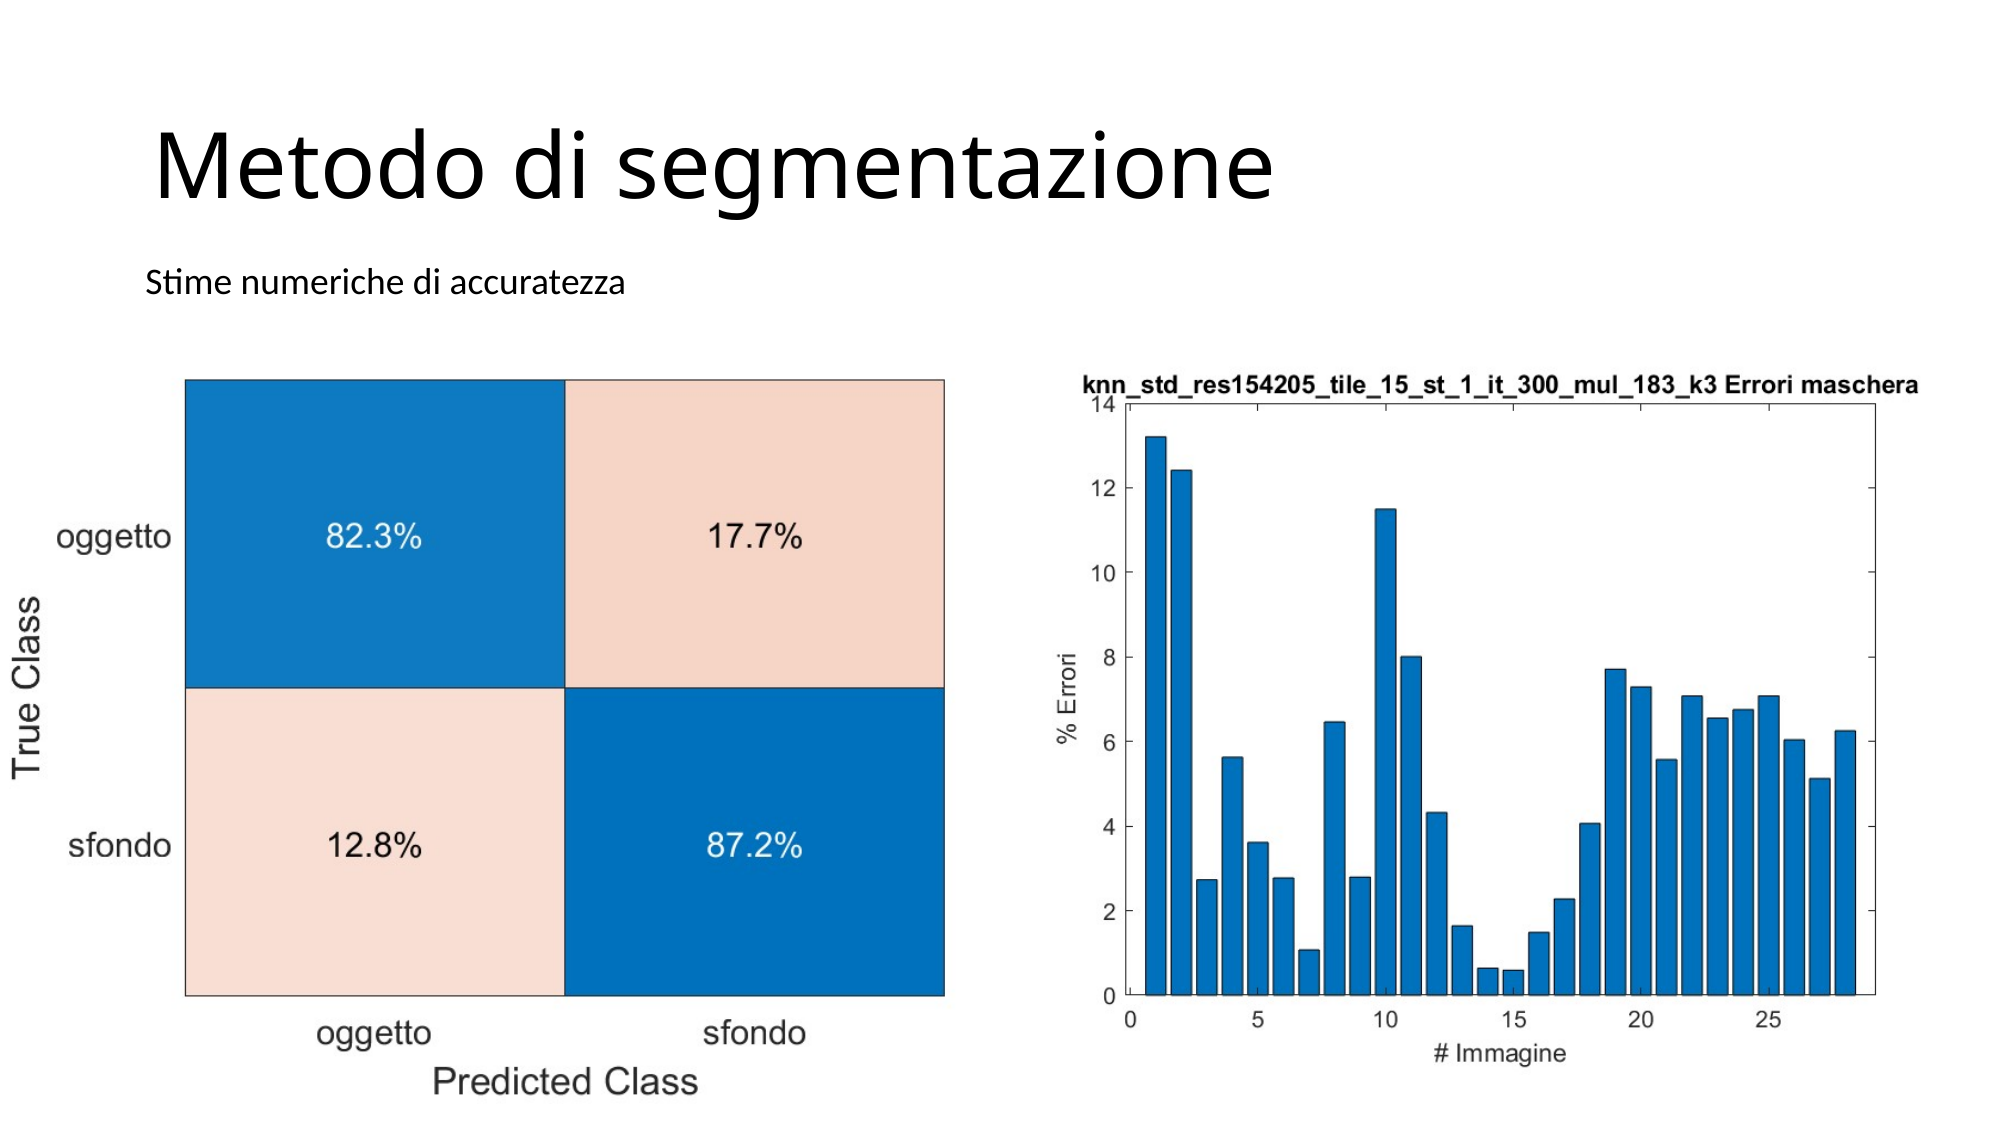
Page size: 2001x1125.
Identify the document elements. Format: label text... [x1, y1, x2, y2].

text_box Stime numeriche di accuratezza [130, 249, 1174, 311]
title Metodo di segmentazione [137, 59, 1863, 278]
picture [0, 321, 1968, 1104]
